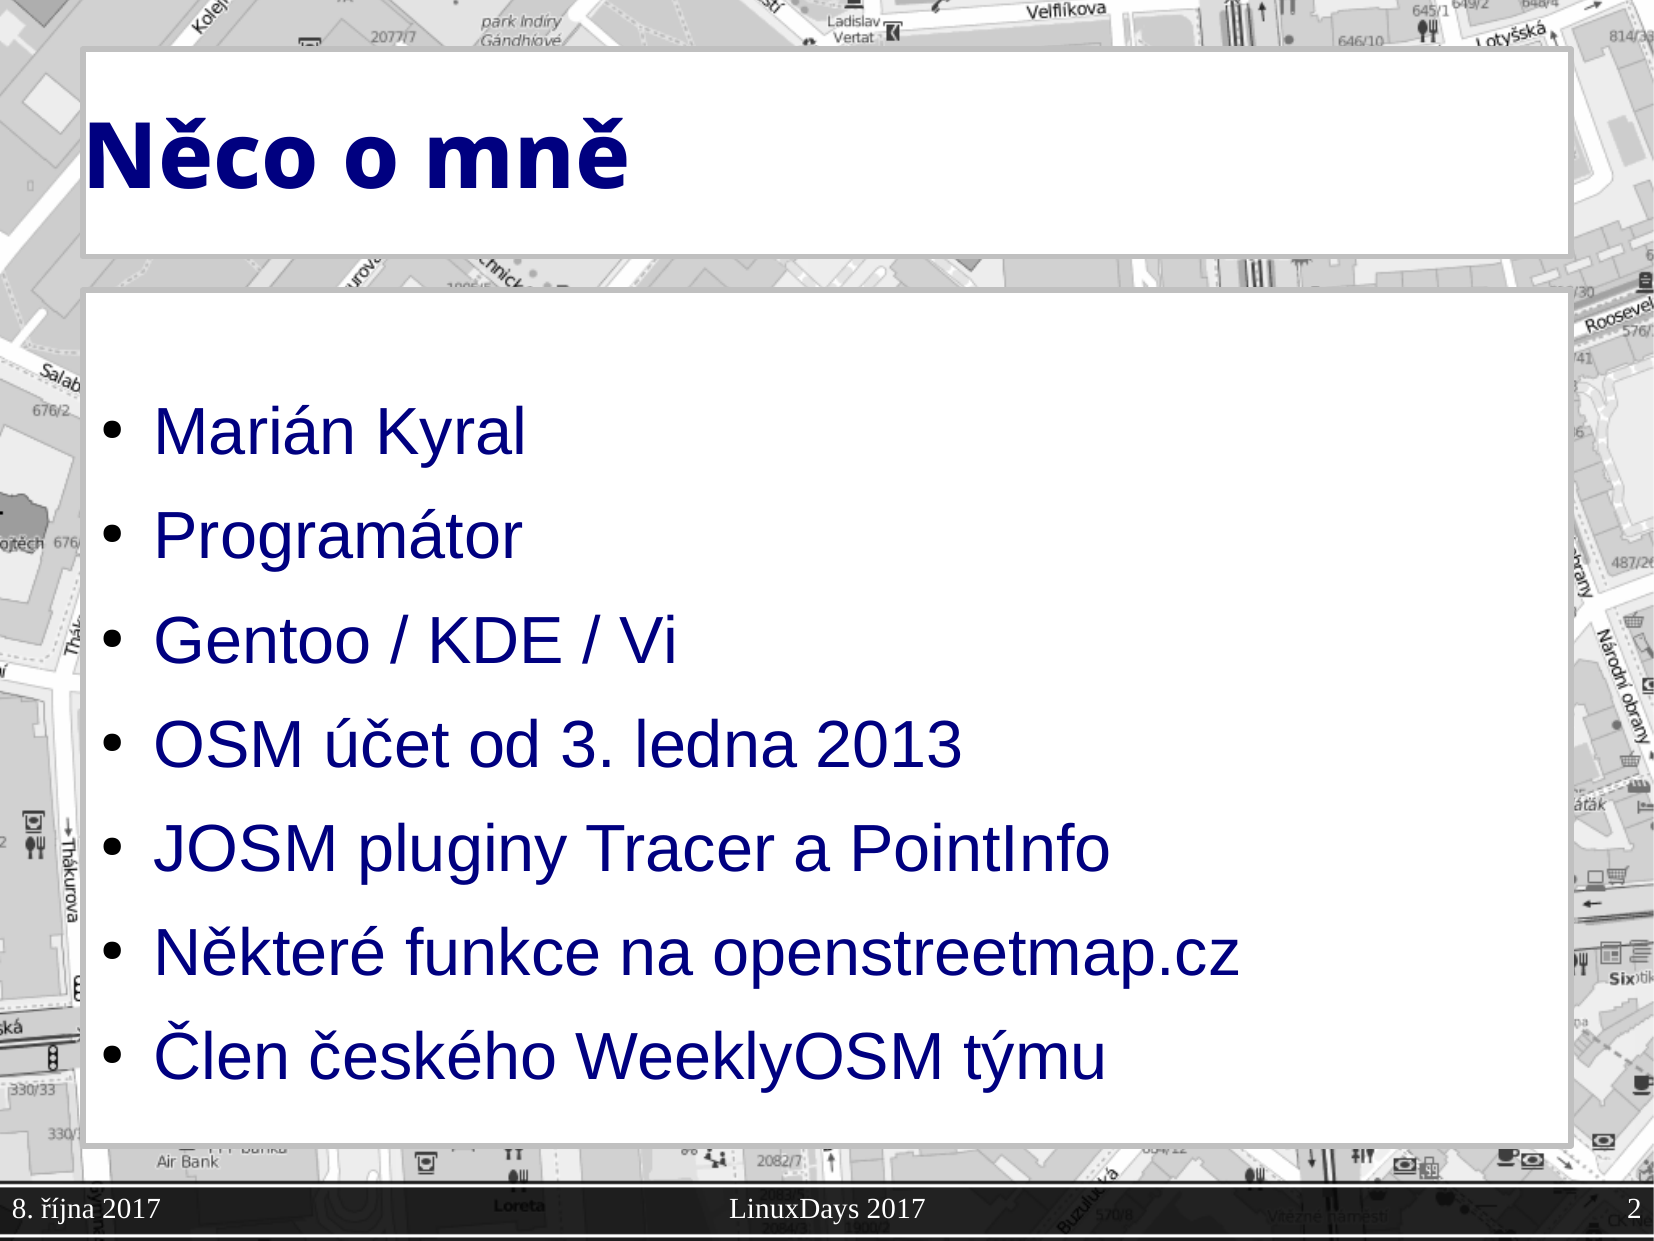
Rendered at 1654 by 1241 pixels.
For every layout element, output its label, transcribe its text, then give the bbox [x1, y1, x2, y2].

list Marián Kyral Programátor Gentoo / KDE / Vi OSM účet od 3. ledna 2013 JOSM pluginy Tracer a PointInfo Některé funkce na openstreetmap.cz Člen českého WeeklyOSM týmu [82, 290, 1571, 1146]
picture [0, 0, 1654, 1241]
title Něco o mně [82, 49, 1571, 257]
